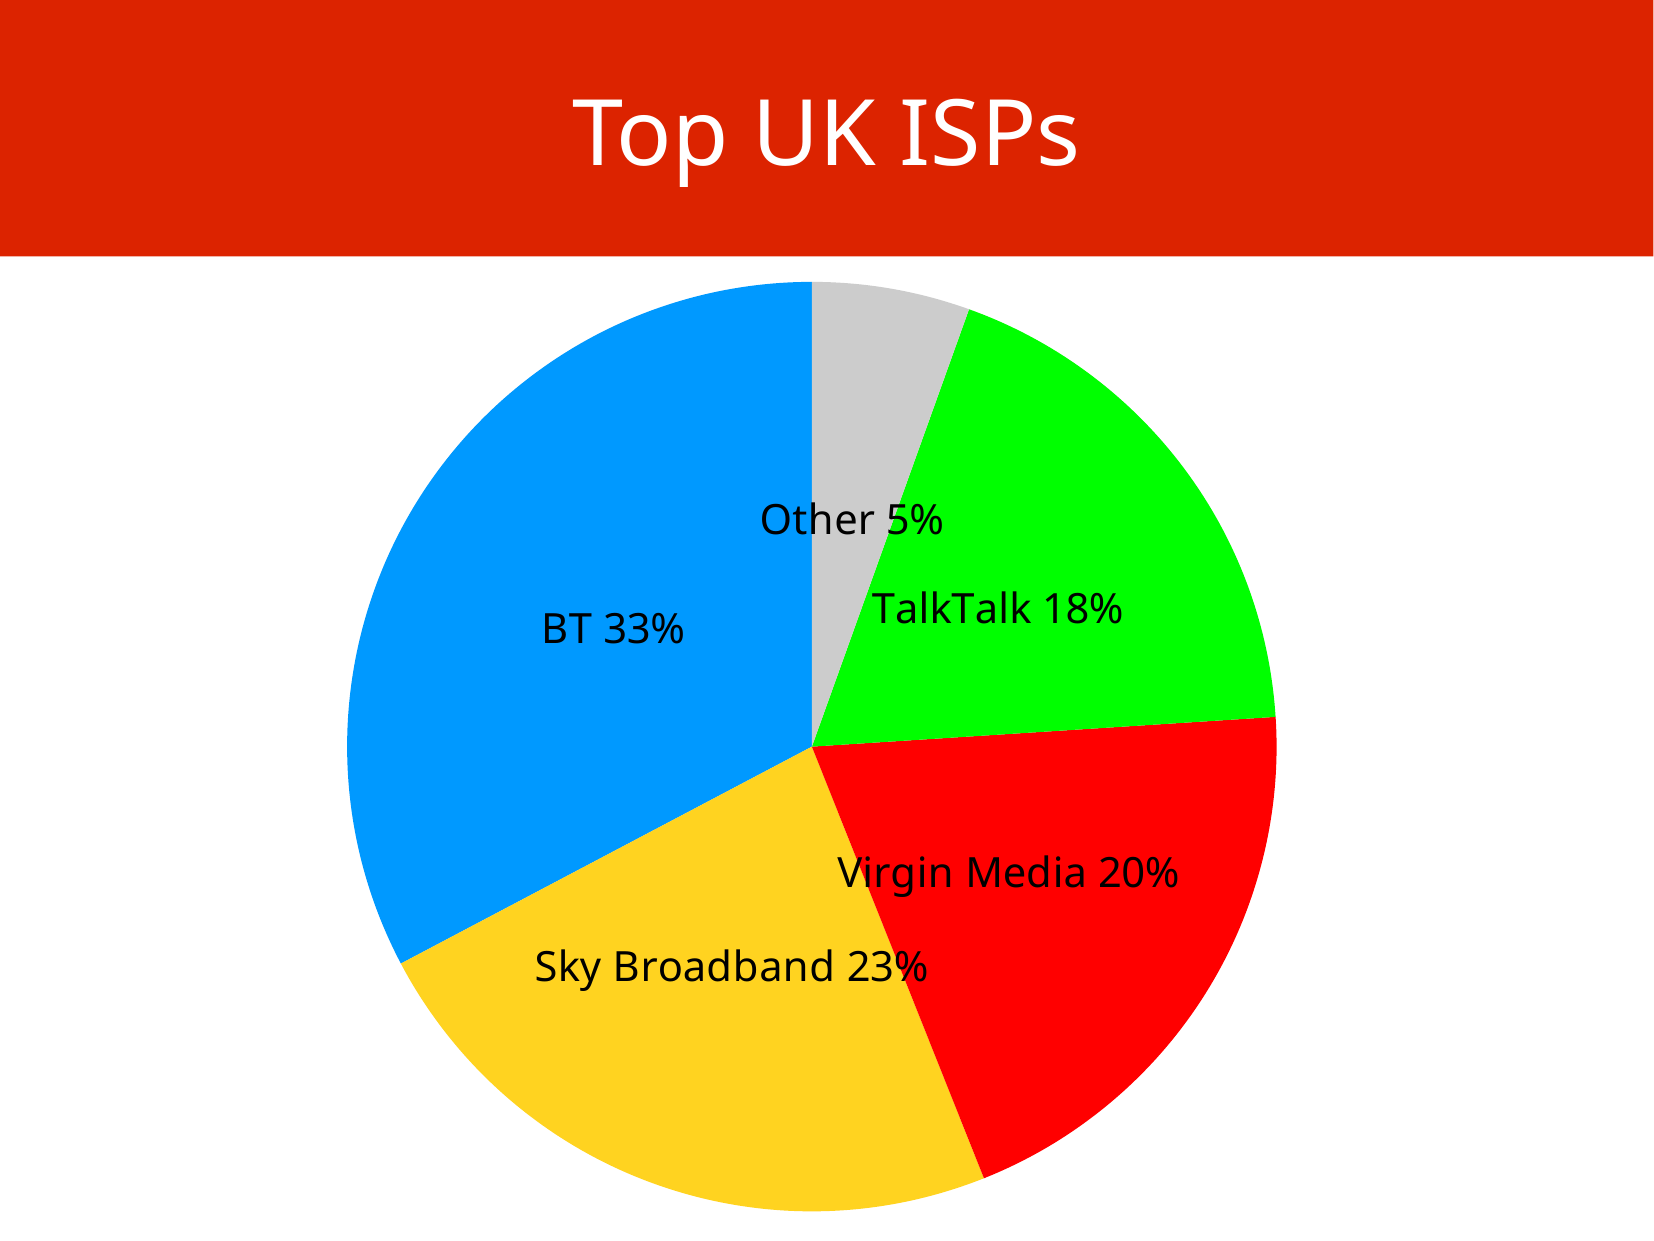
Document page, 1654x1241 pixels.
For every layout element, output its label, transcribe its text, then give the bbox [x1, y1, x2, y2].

text_box Top UK ISPs [0, 0, 1654, 257]
chart [6, 262, 1645, 1231]
